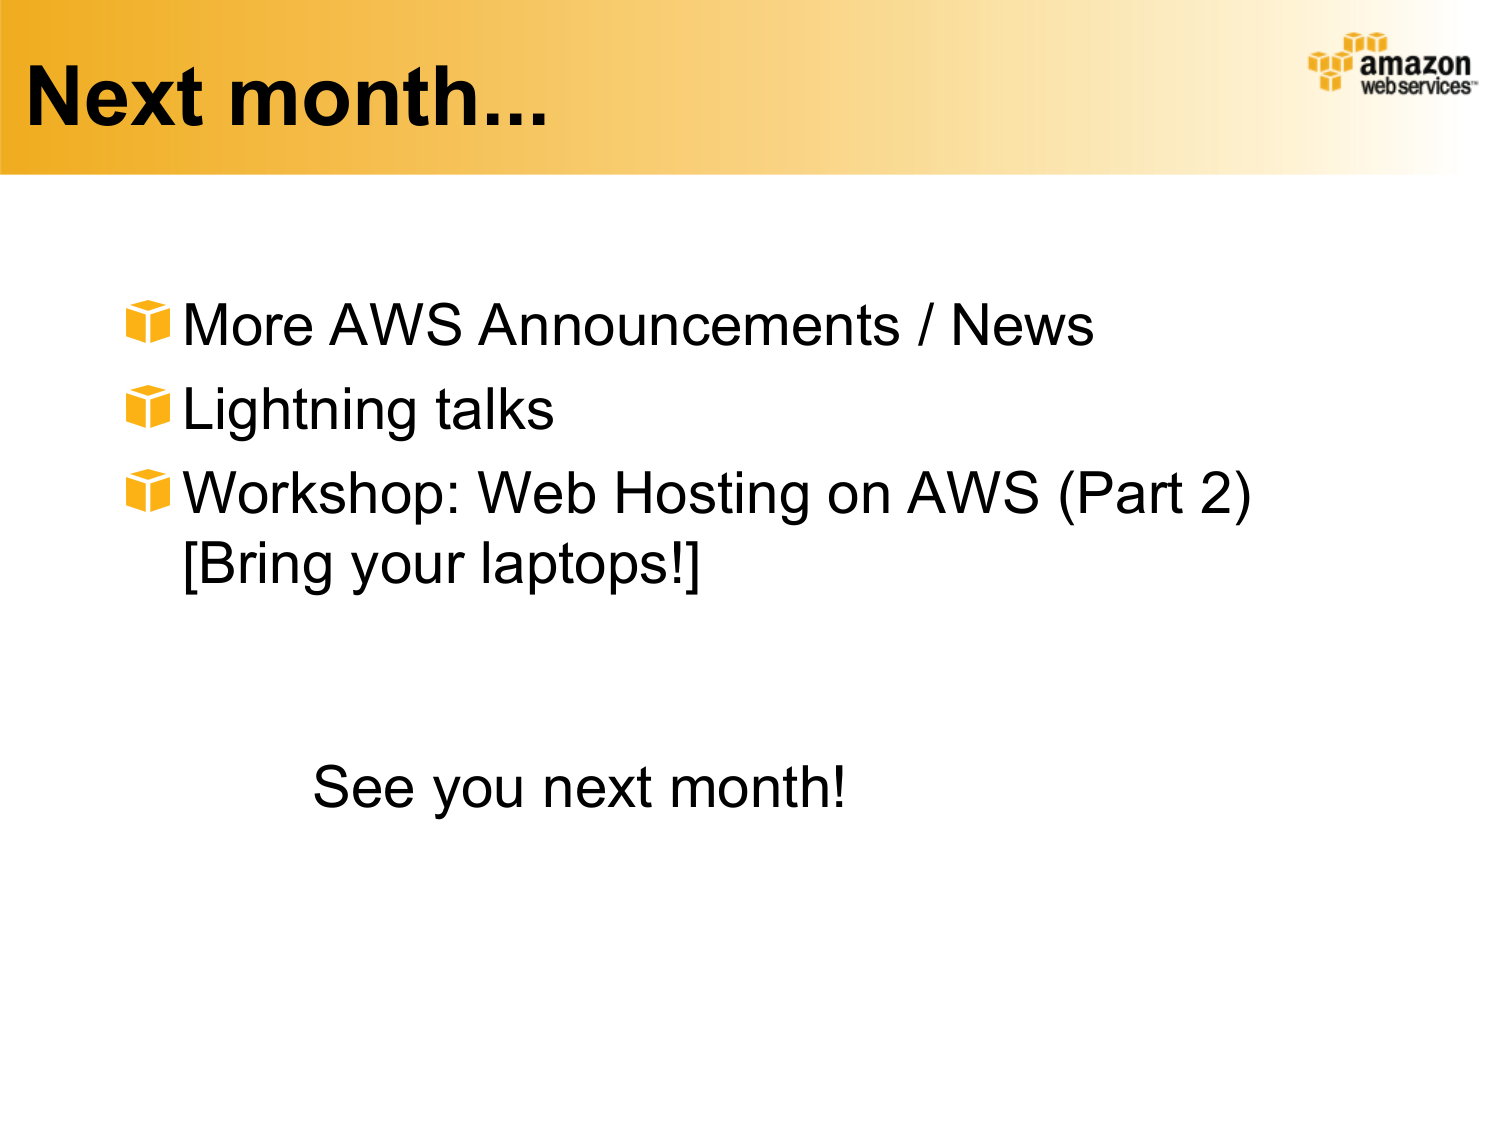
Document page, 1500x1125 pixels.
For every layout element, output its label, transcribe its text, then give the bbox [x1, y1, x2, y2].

picture [0, 0, 1500, 1125]
list More AWS Announcements / News Lightning talks Workshop: Web Hosting on AWS (Part 2) [Bring your laptops!] See you next month! [105, 276, 1336, 856]
title Next month... [2, 0, 1278, 185]
